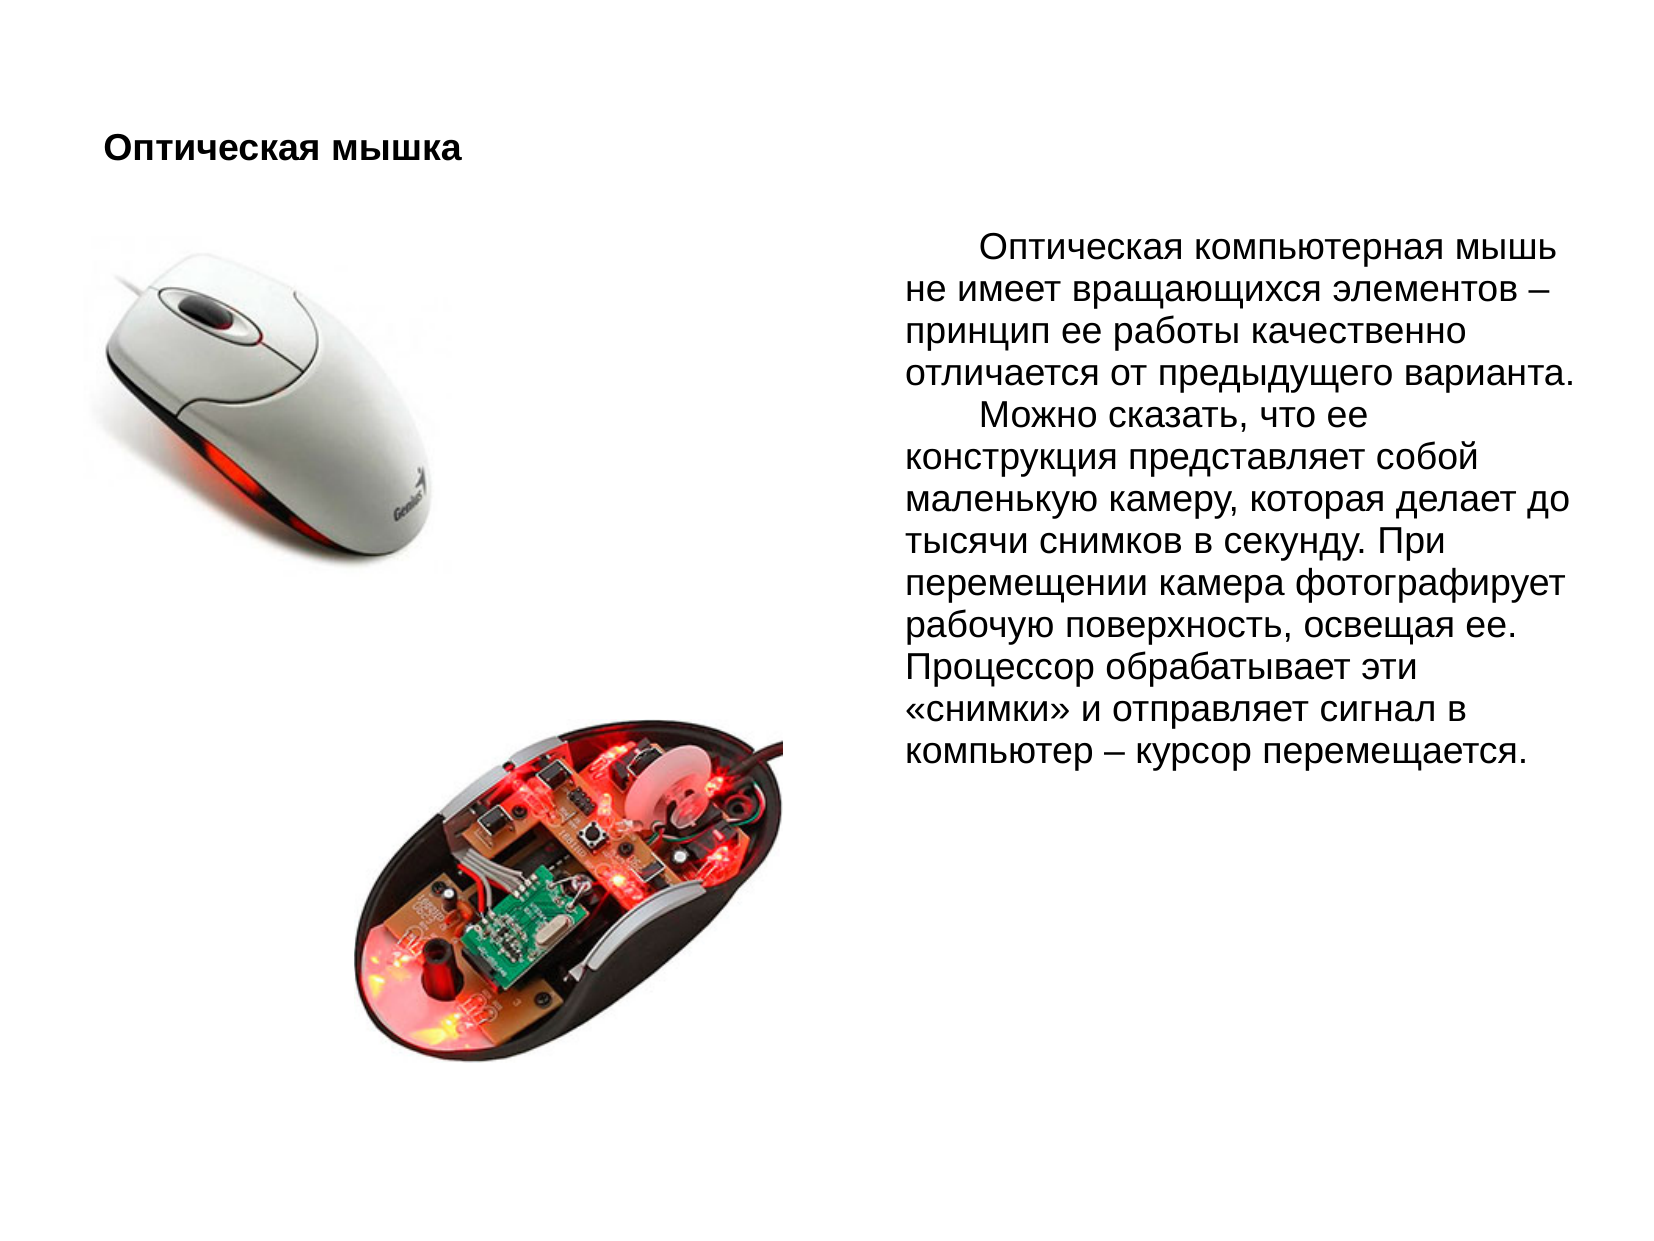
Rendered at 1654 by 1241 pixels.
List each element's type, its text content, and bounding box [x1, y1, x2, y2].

picture [59, 236, 452, 580]
picture [354, 719, 783, 1063]
text_box Оптическая компьютерная мышь не имеет вращающихся элементов – принцип ее работы качественно отличается от предыдущего варианта. Можно сказать, что ее конструкция представляет собой маленькую камеру, которая делает до тысячи снимков в секунду. При перемещении камера фотографирует рабочую поверхность, освещая ее. Процессор обрабатывает эти «снимки» и отправляет сигнал в компьютер – курсор перемещается. [890, 217, 1600, 1075]
text_box Оптическая мышка [88, 119, 476, 178]
